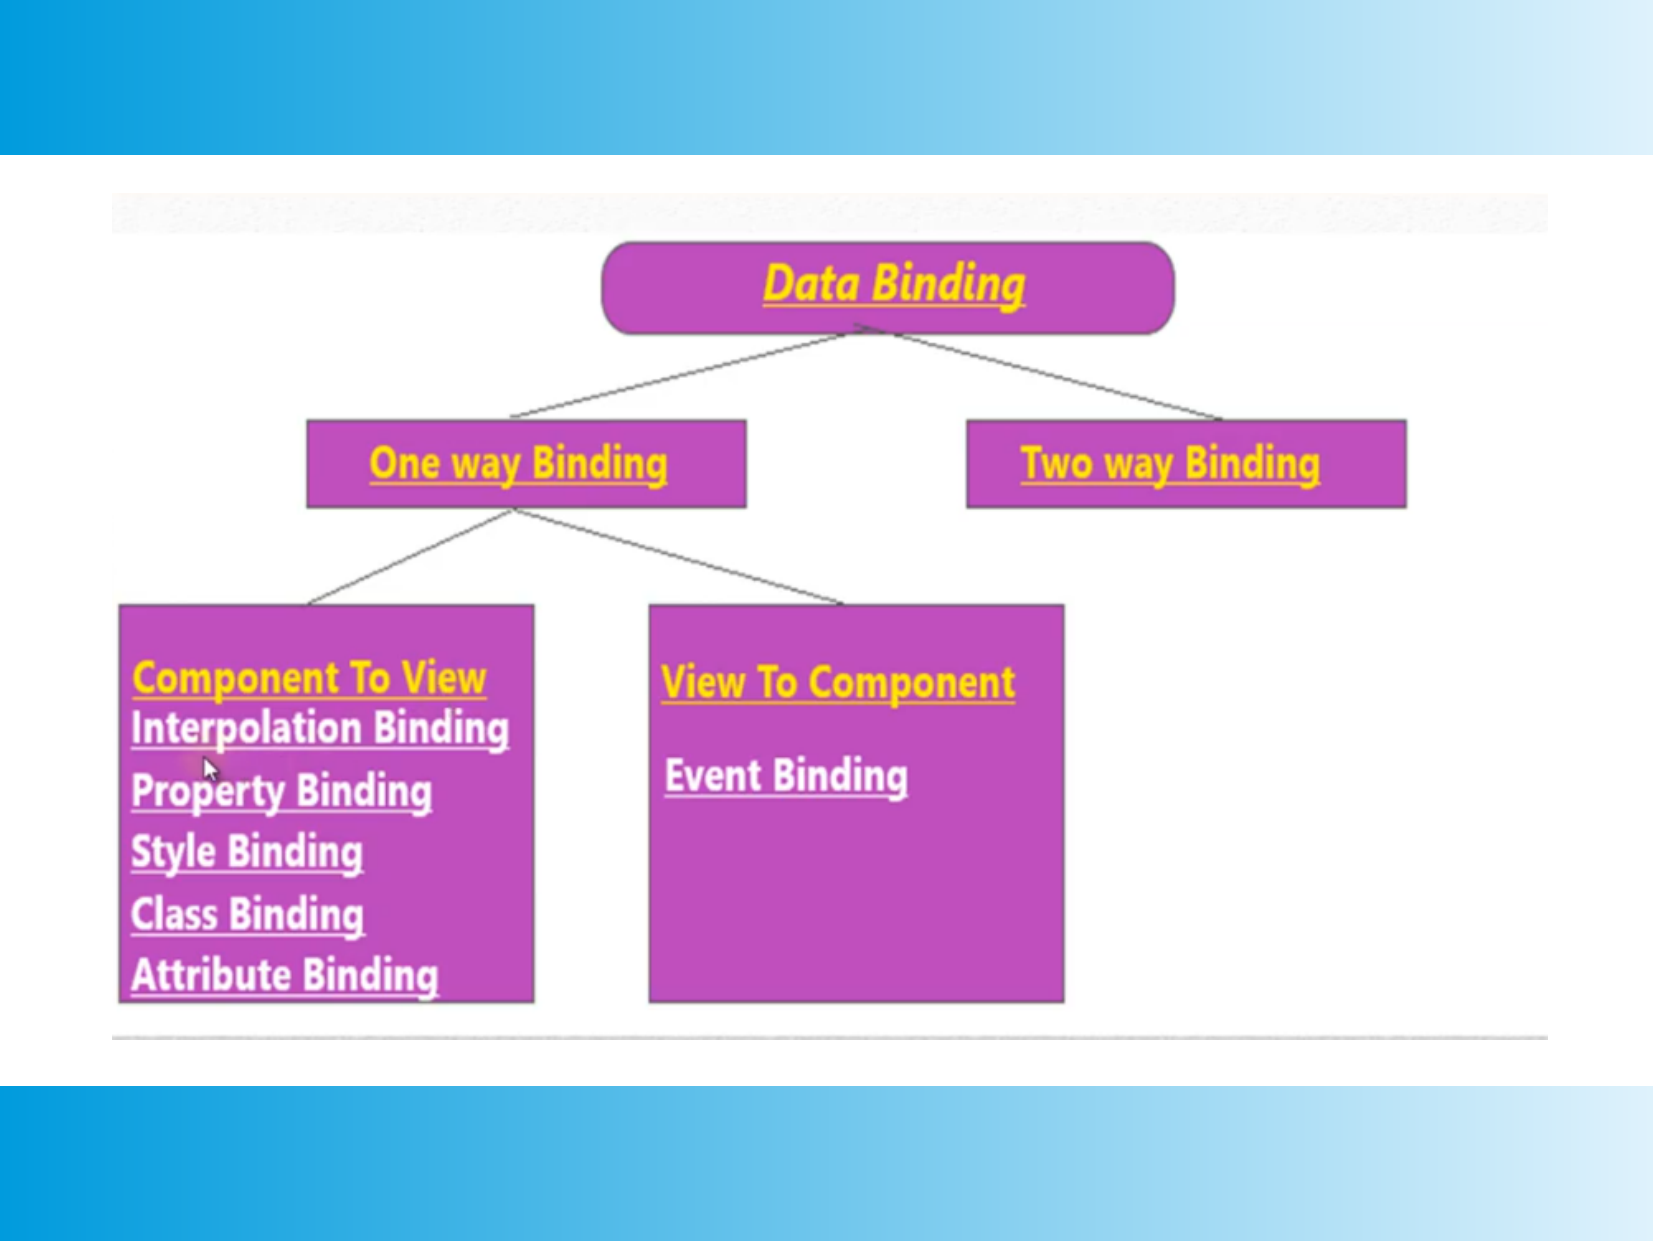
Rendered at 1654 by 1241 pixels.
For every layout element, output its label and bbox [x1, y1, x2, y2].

picture [112, 193, 1548, 1040]
